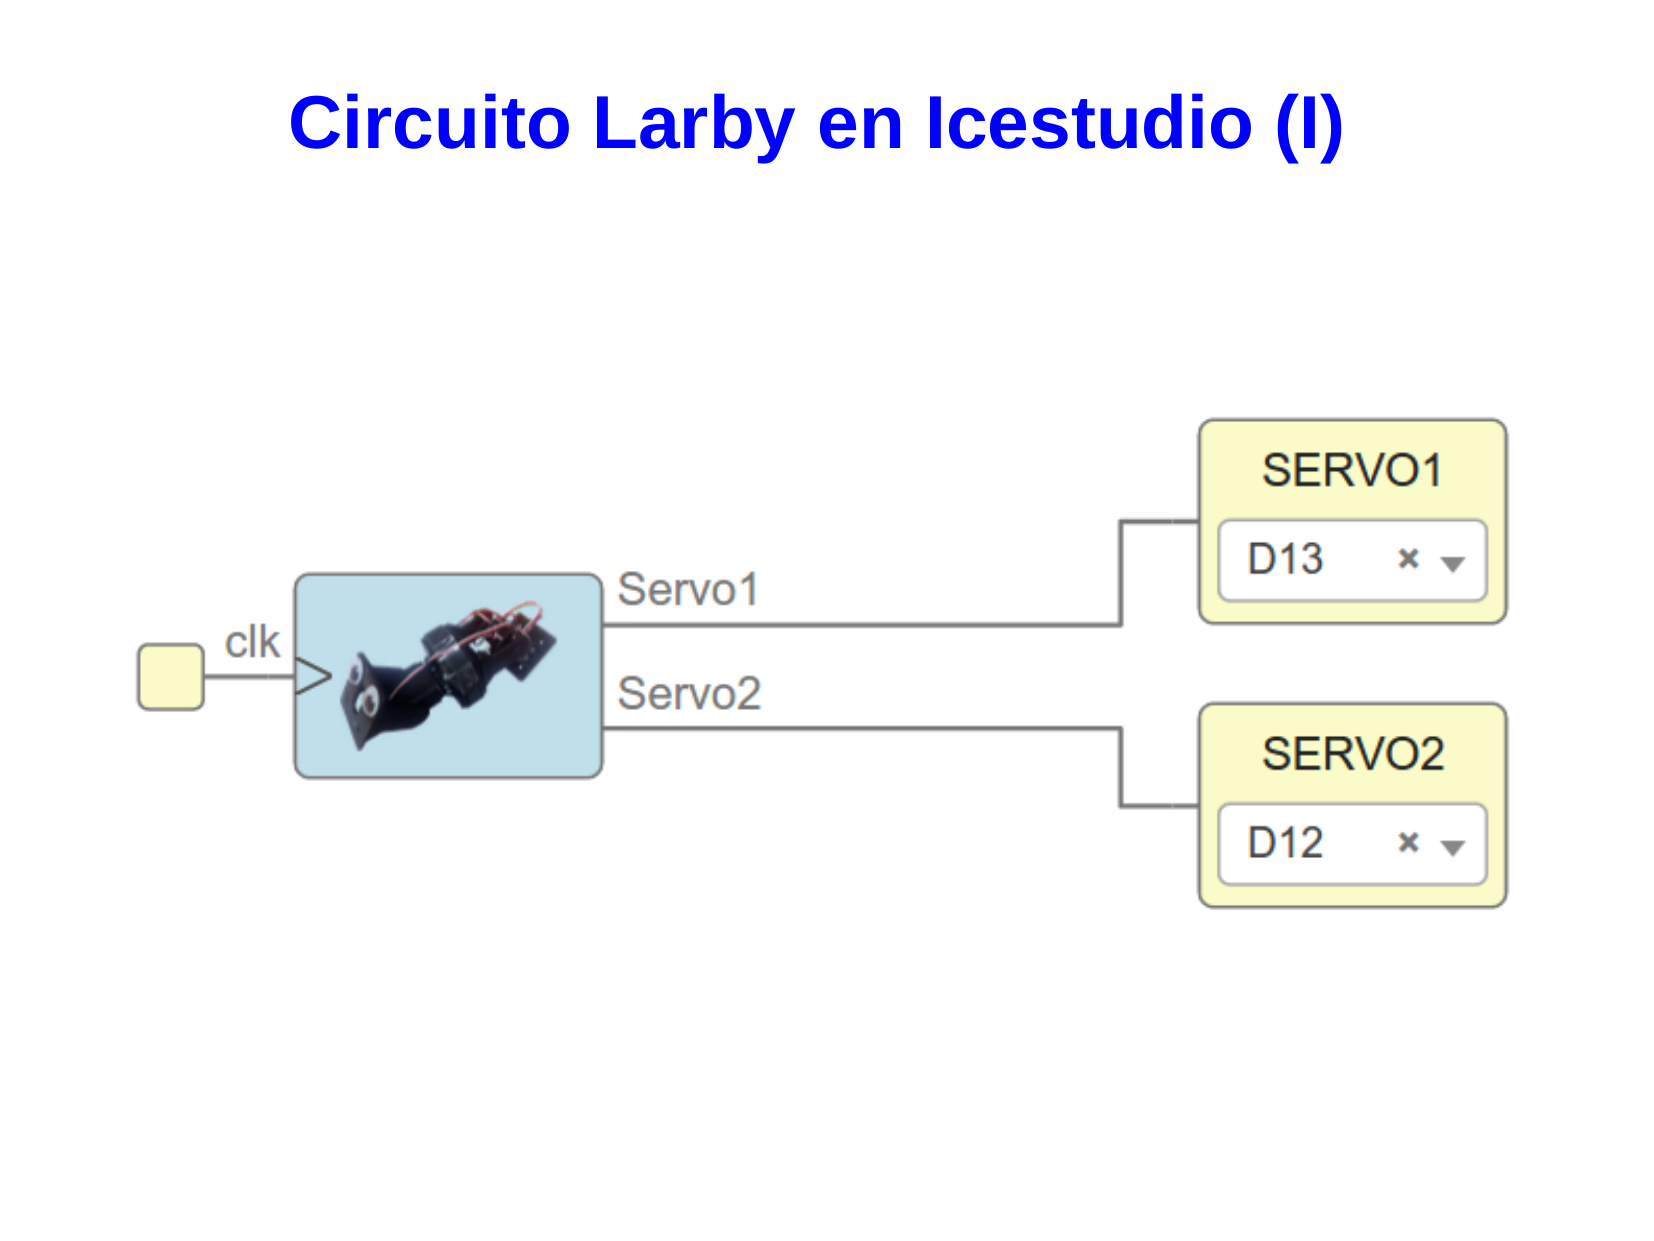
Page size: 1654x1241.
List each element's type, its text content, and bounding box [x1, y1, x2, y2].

picture [97, 374, 1546, 954]
text_box Circuito Larby en Icestudio (I) [90, 73, 1546, 211]
